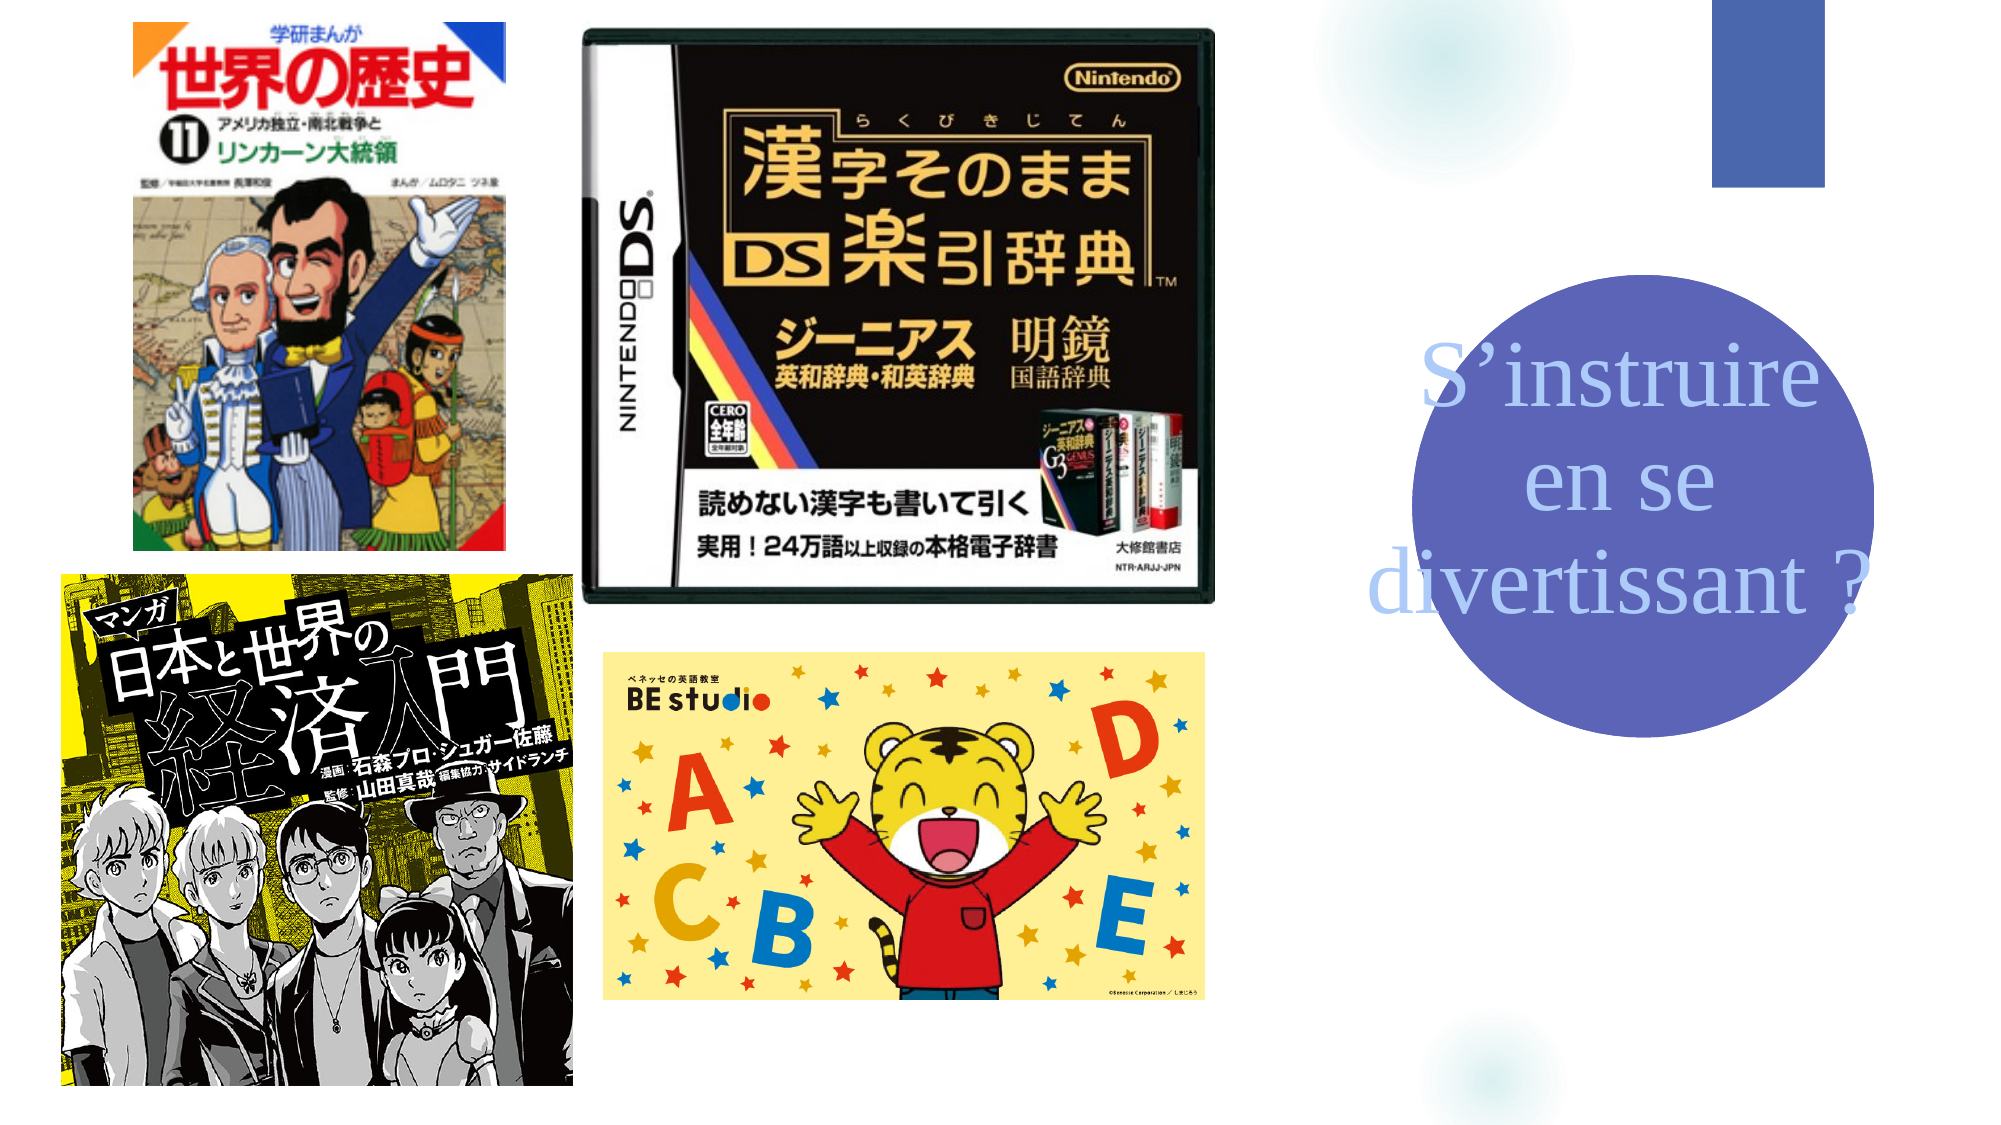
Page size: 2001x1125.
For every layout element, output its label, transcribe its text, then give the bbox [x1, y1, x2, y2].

picture [1411, 999, 1575, 1125]
picture [133, 22, 506, 551]
picture [581, 0, 1215, 633]
title S’instruire en se divertissant ? [1346, 237, 1894, 746]
picture [1312, 0, 1576, 188]
picture [603, 652, 1205, 1000]
text_box [0, 0, 1316, 1125]
picture [61, 574, 573, 1086]
text_box [1712, 0, 1825, 188]
